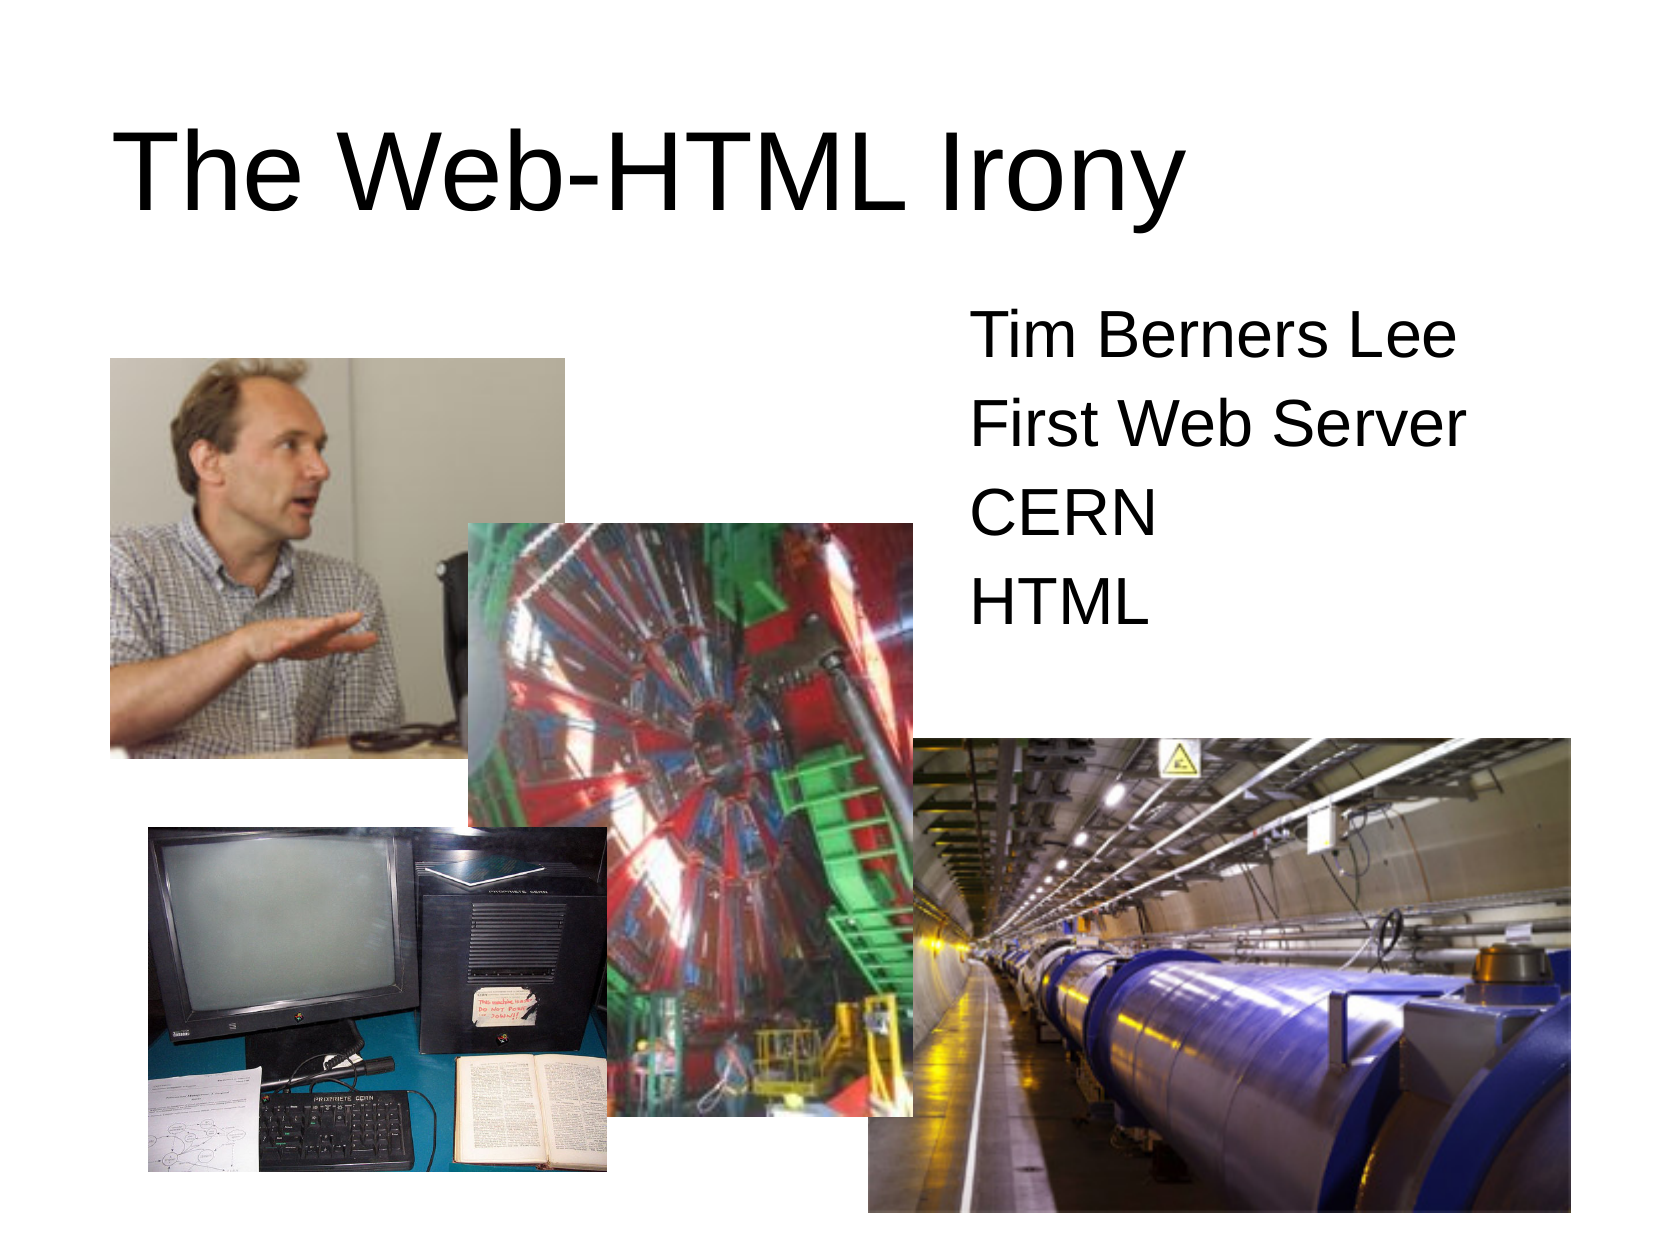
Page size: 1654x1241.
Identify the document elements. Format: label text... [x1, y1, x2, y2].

picture [110, 358, 1571, 1213]
title The Web-HTML Irony [96, 13, 1502, 304]
list Tim Berners Lee First Web Server CERN HTML [936, 289, 1585, 883]
